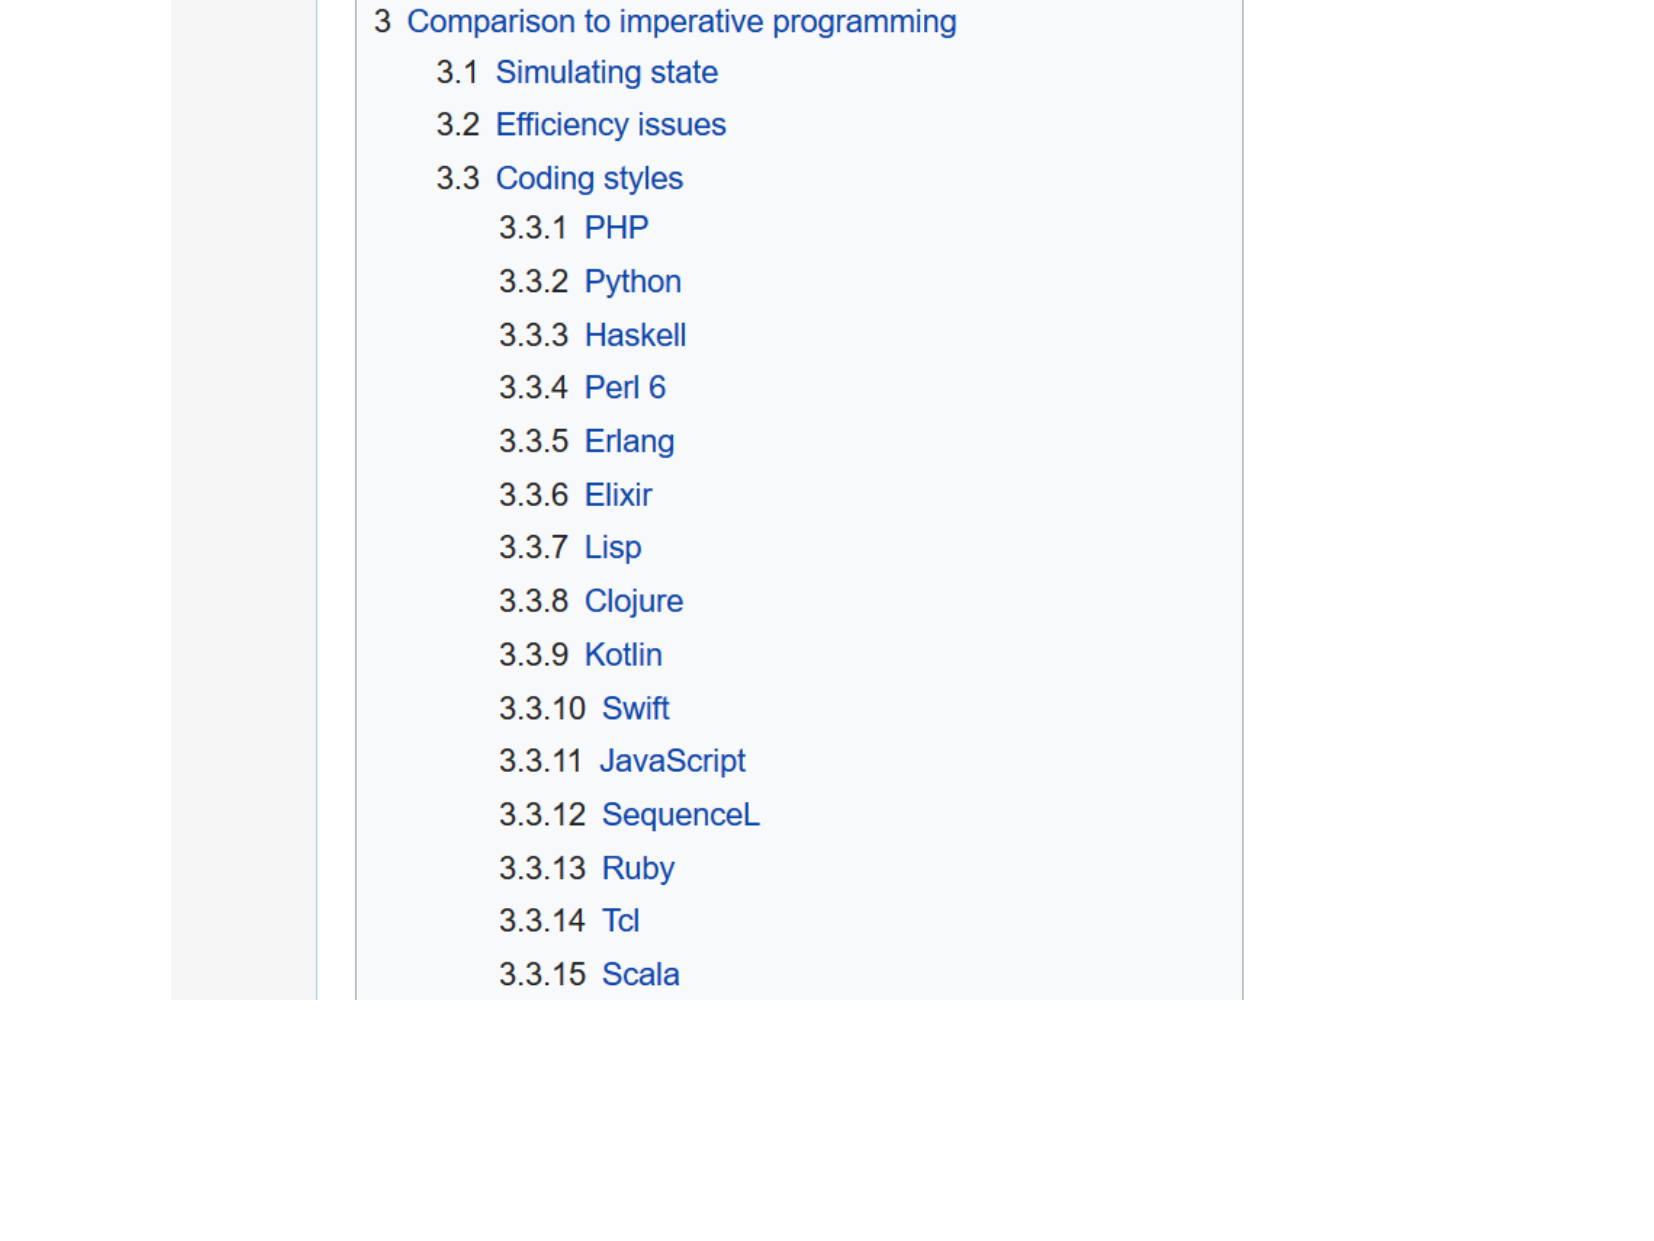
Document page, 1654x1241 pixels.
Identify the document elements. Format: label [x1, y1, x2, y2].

picture [171, 0, 1360, 1000]
